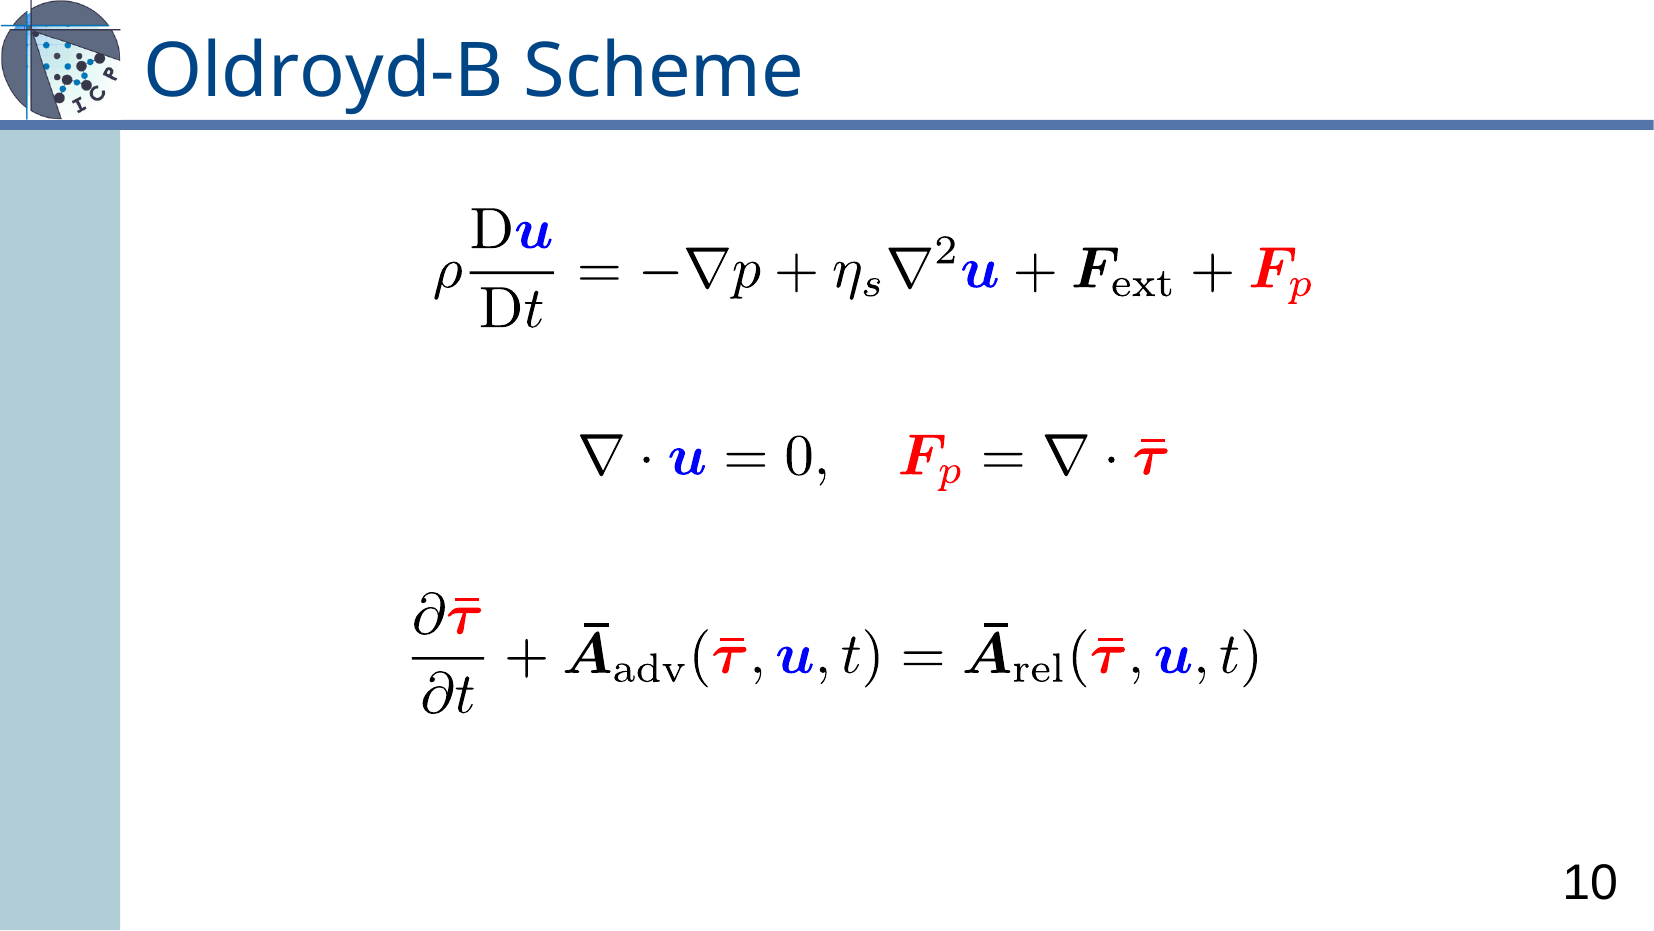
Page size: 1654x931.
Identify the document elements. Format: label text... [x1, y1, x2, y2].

title Oldroyd-B Scheme [135, 0, 1636, 121]
picture [0, 0, 121, 120]
text_box [165, 207, 1591, 751]
